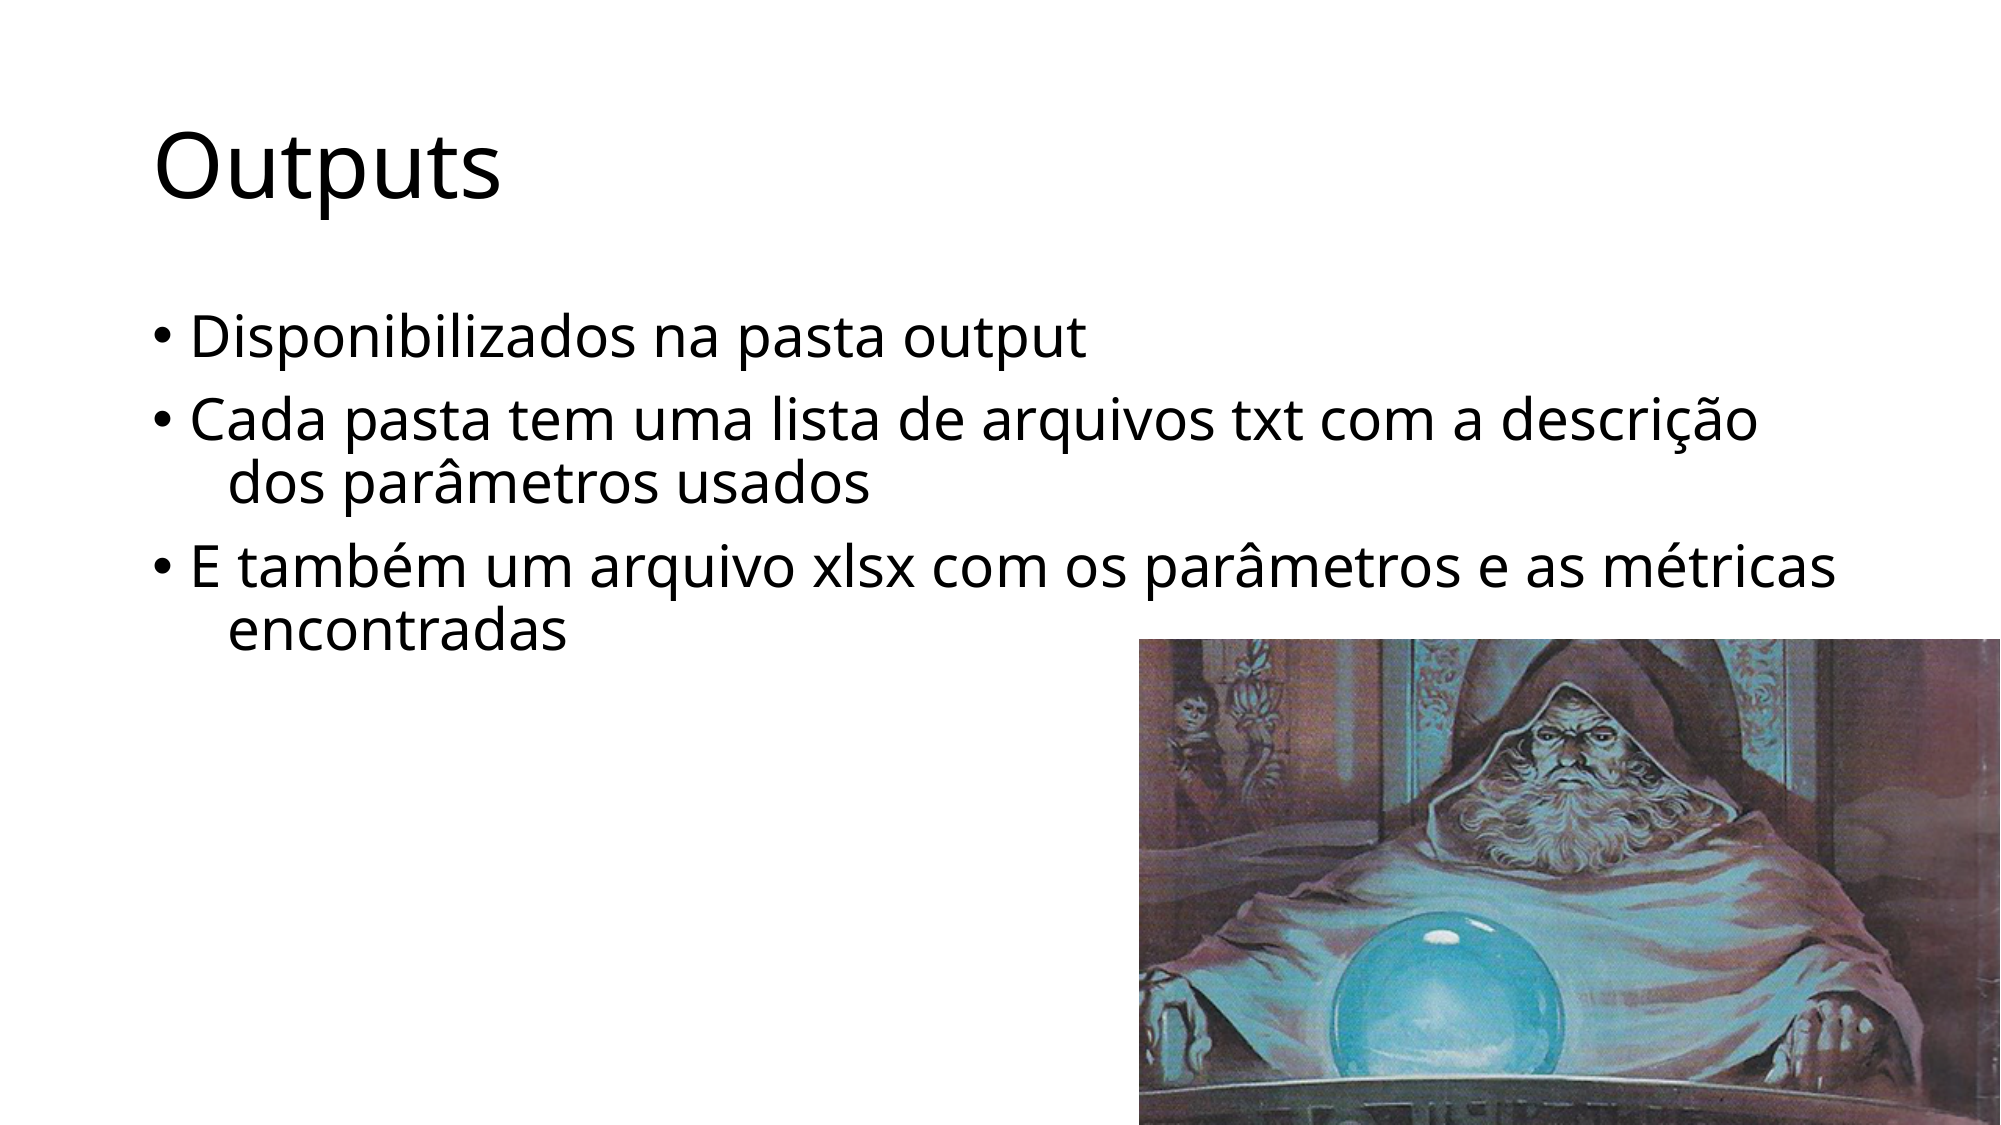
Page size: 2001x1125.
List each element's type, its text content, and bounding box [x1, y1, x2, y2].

title Outputs [137, 59, 1863, 278]
list Disponibilizados na pasta output Cada pasta tem uma lista de arquivos txt com a descrição dos parâmetros usados E também um arquivo xlsx com os parâmetros e as métricas encontradas [137, 299, 1863, 1014]
picture [1139, 640, 2000, 1125]
